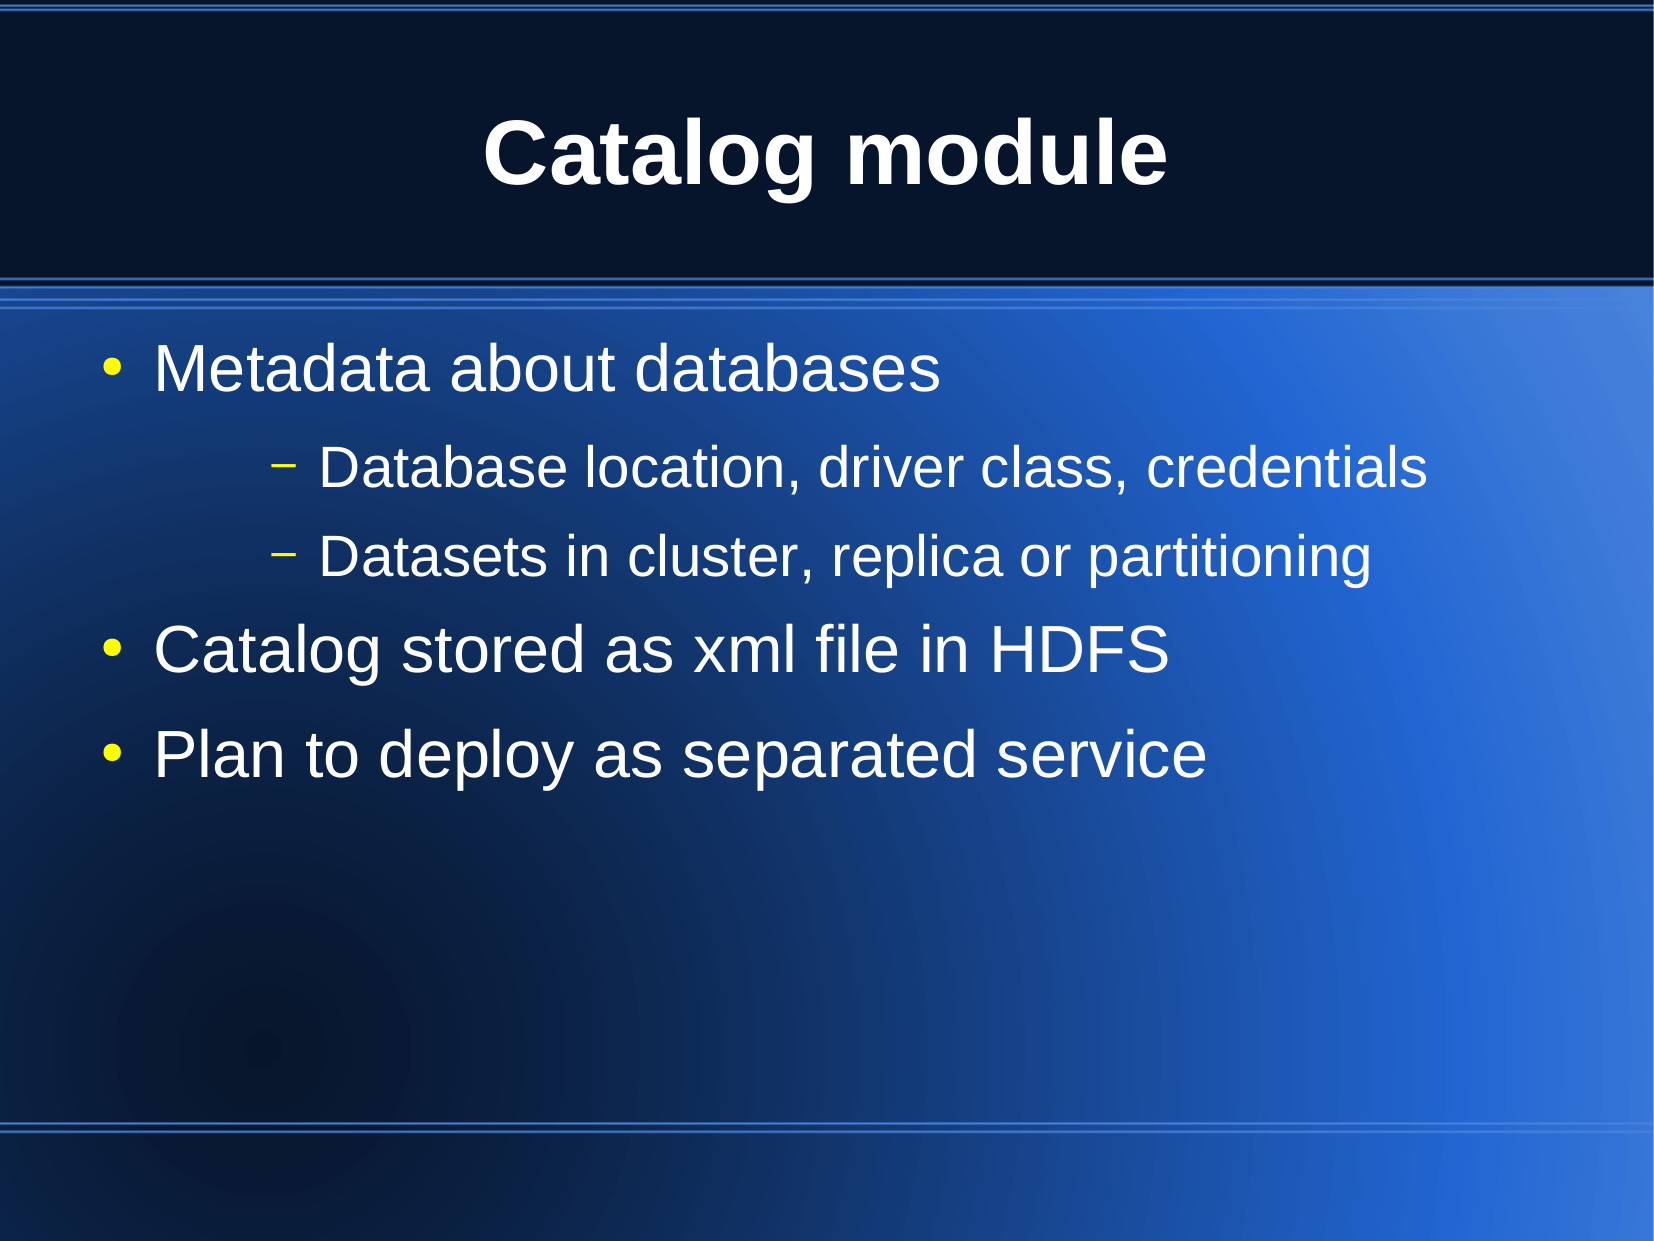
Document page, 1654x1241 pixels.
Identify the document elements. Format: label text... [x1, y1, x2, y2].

picture [0, 0, 1654, 1241]
title Catalog module [82, 49, 1571, 257]
list Metadata about databases Database location, driver class, credentials Datasets in cluster, replica or partitioning Catalog stored as xml file in HDFS Plan to deploy as separated service [82, 330, 1565, 1069]
